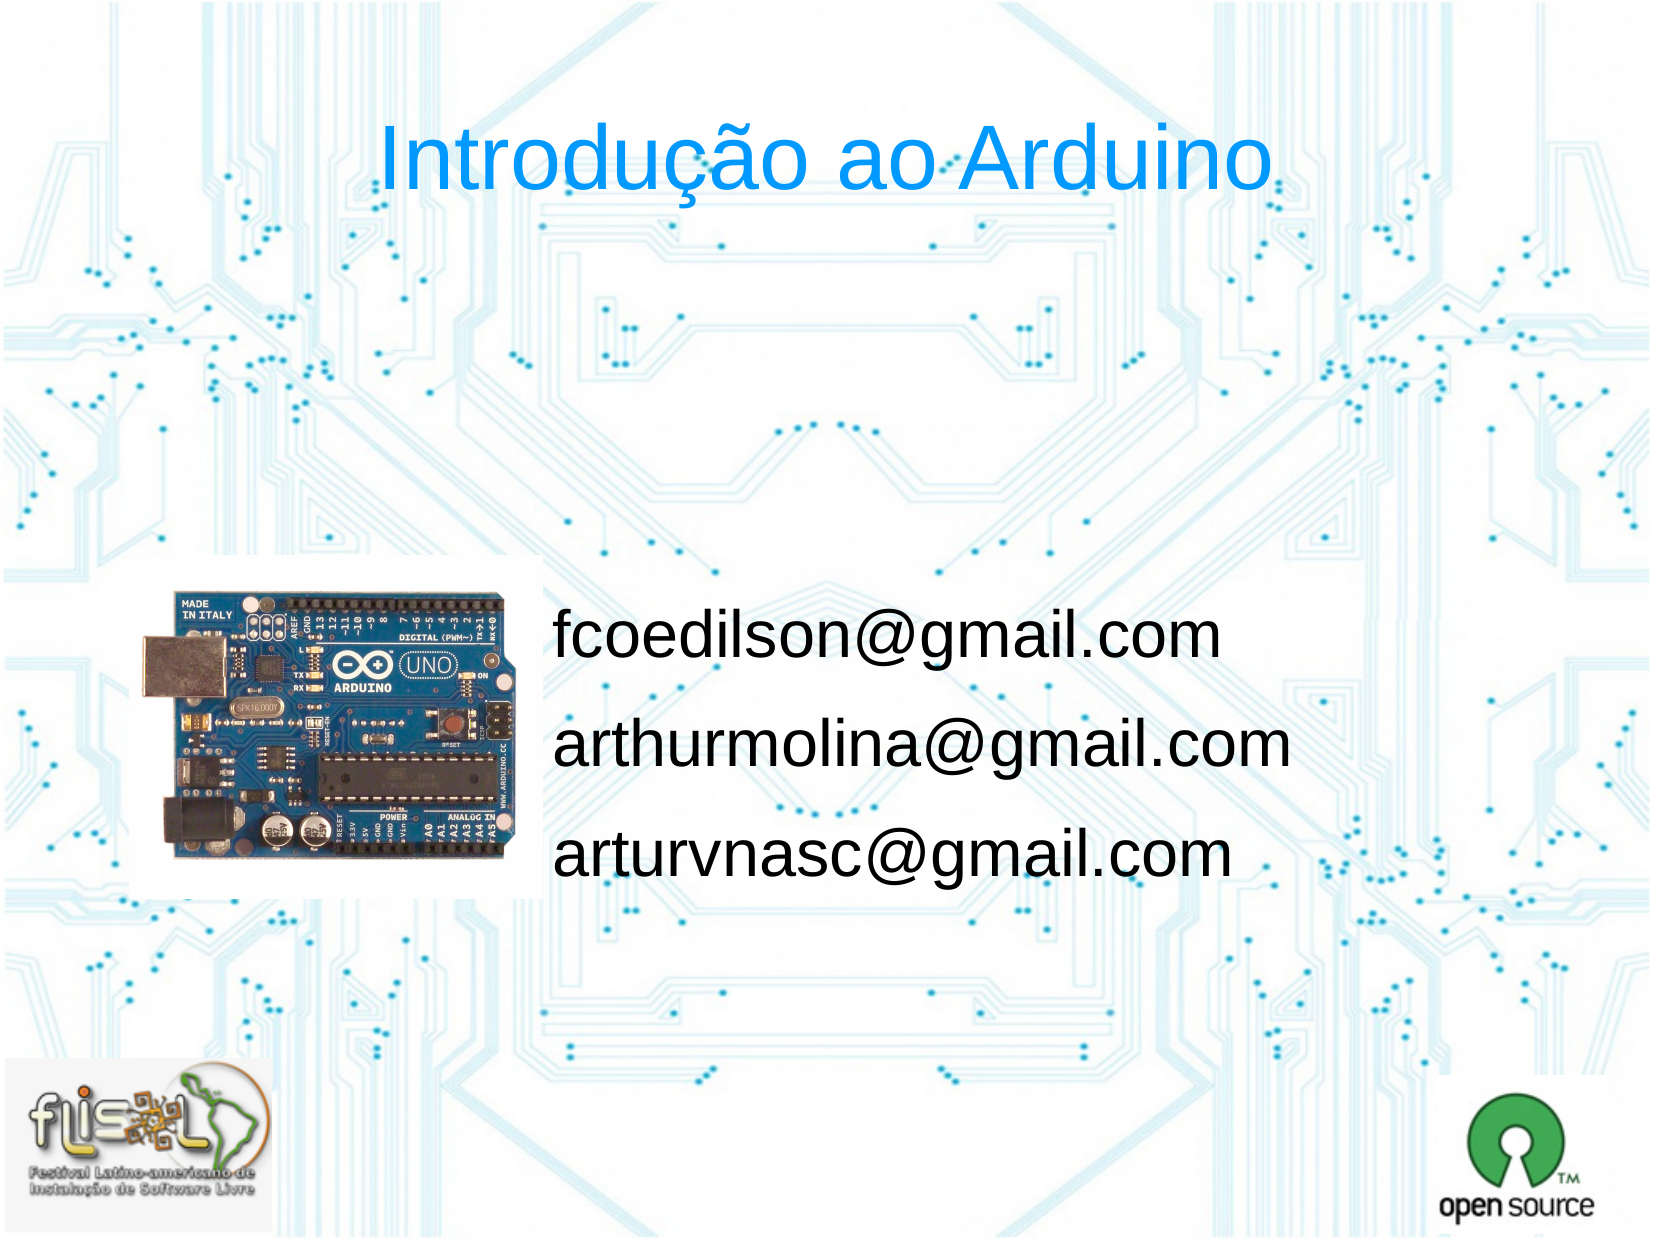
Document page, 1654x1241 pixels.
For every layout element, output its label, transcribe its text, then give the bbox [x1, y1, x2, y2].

list fcoedilson@gmail.com arthurmolina@gmail.com arturvnasc@gmail.com [552, 590, 1465, 1234]
title Introdução ao Arduino [82, 97, 1571, 209]
picture [5, 1058, 272, 1241]
picture [1437, 1076, 1607, 1234]
picture [129, 555, 543, 899]
